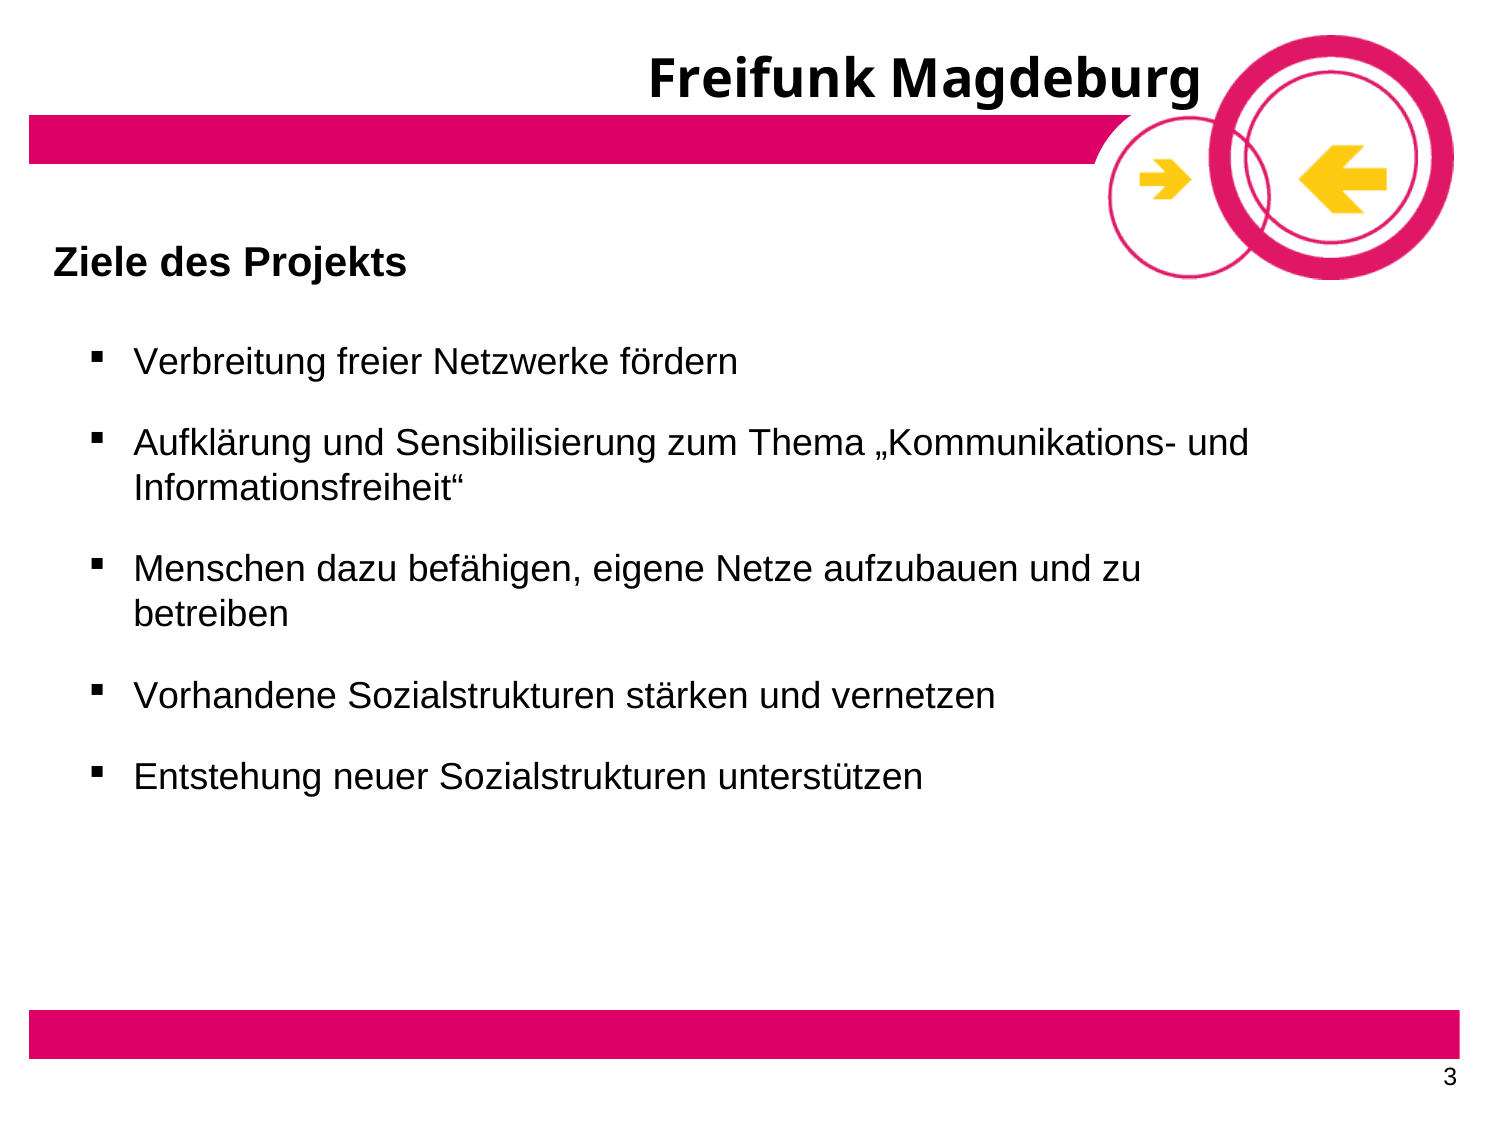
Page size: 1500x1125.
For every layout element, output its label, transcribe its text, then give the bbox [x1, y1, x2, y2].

text_box Verbreitung freier Netzwerke fördern Aufklärung und Sensibilisierung zum Thema „Kommunikations- und Informationsfreiheit“ Menschen dazu befähigen, eigene Netze aufzubauen und zu betreiben Vorhandene Sozialstrukturen stärken und vernetzen Entstehung neuer Sozialstrukturen unterstützen [59, 337, 1288, 976]
text_box Ziele des Projekts [53, 235, 1046, 396]
picture [1107, 35, 1454, 280]
